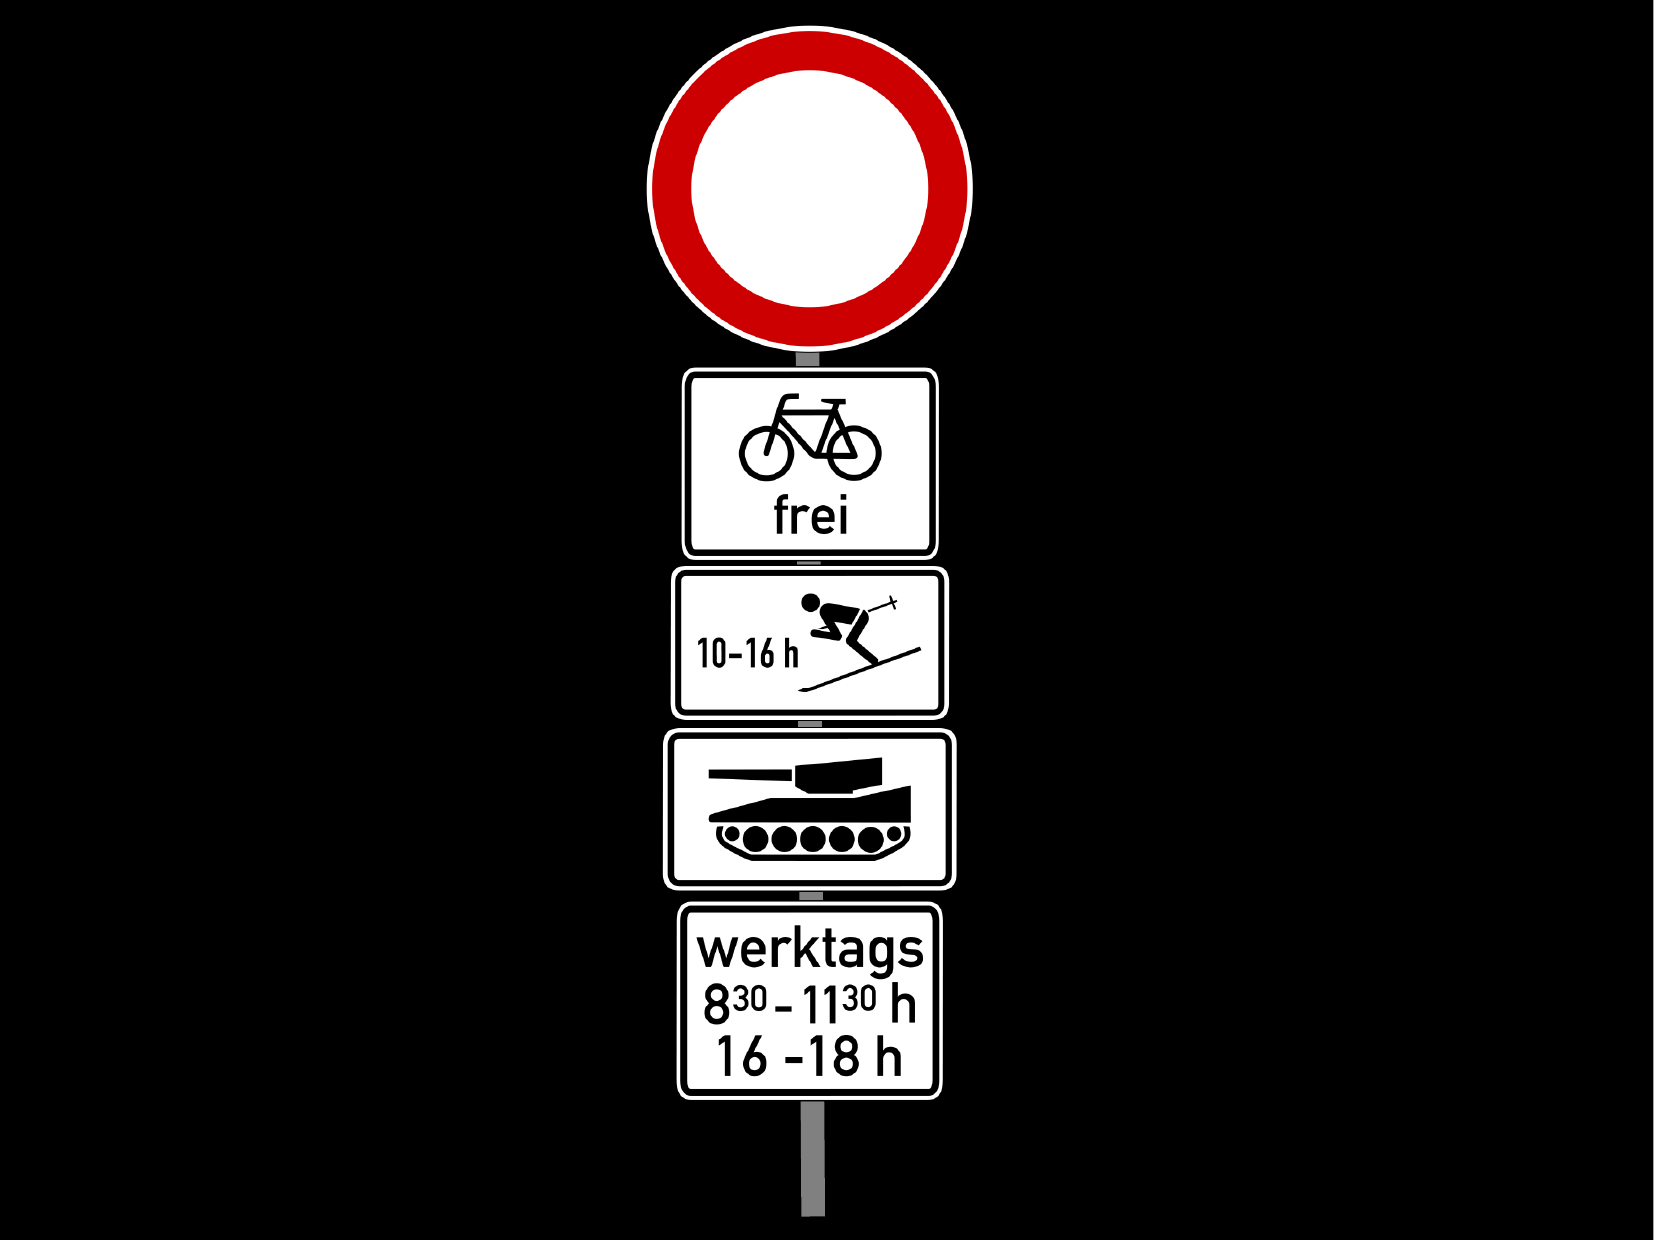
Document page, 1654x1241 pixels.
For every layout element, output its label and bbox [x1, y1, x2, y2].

picture [664, 364, 955, 723]
picture [656, 724, 963, 894]
picture [670, 898, 949, 1103]
picture [640, 19, 979, 358]
